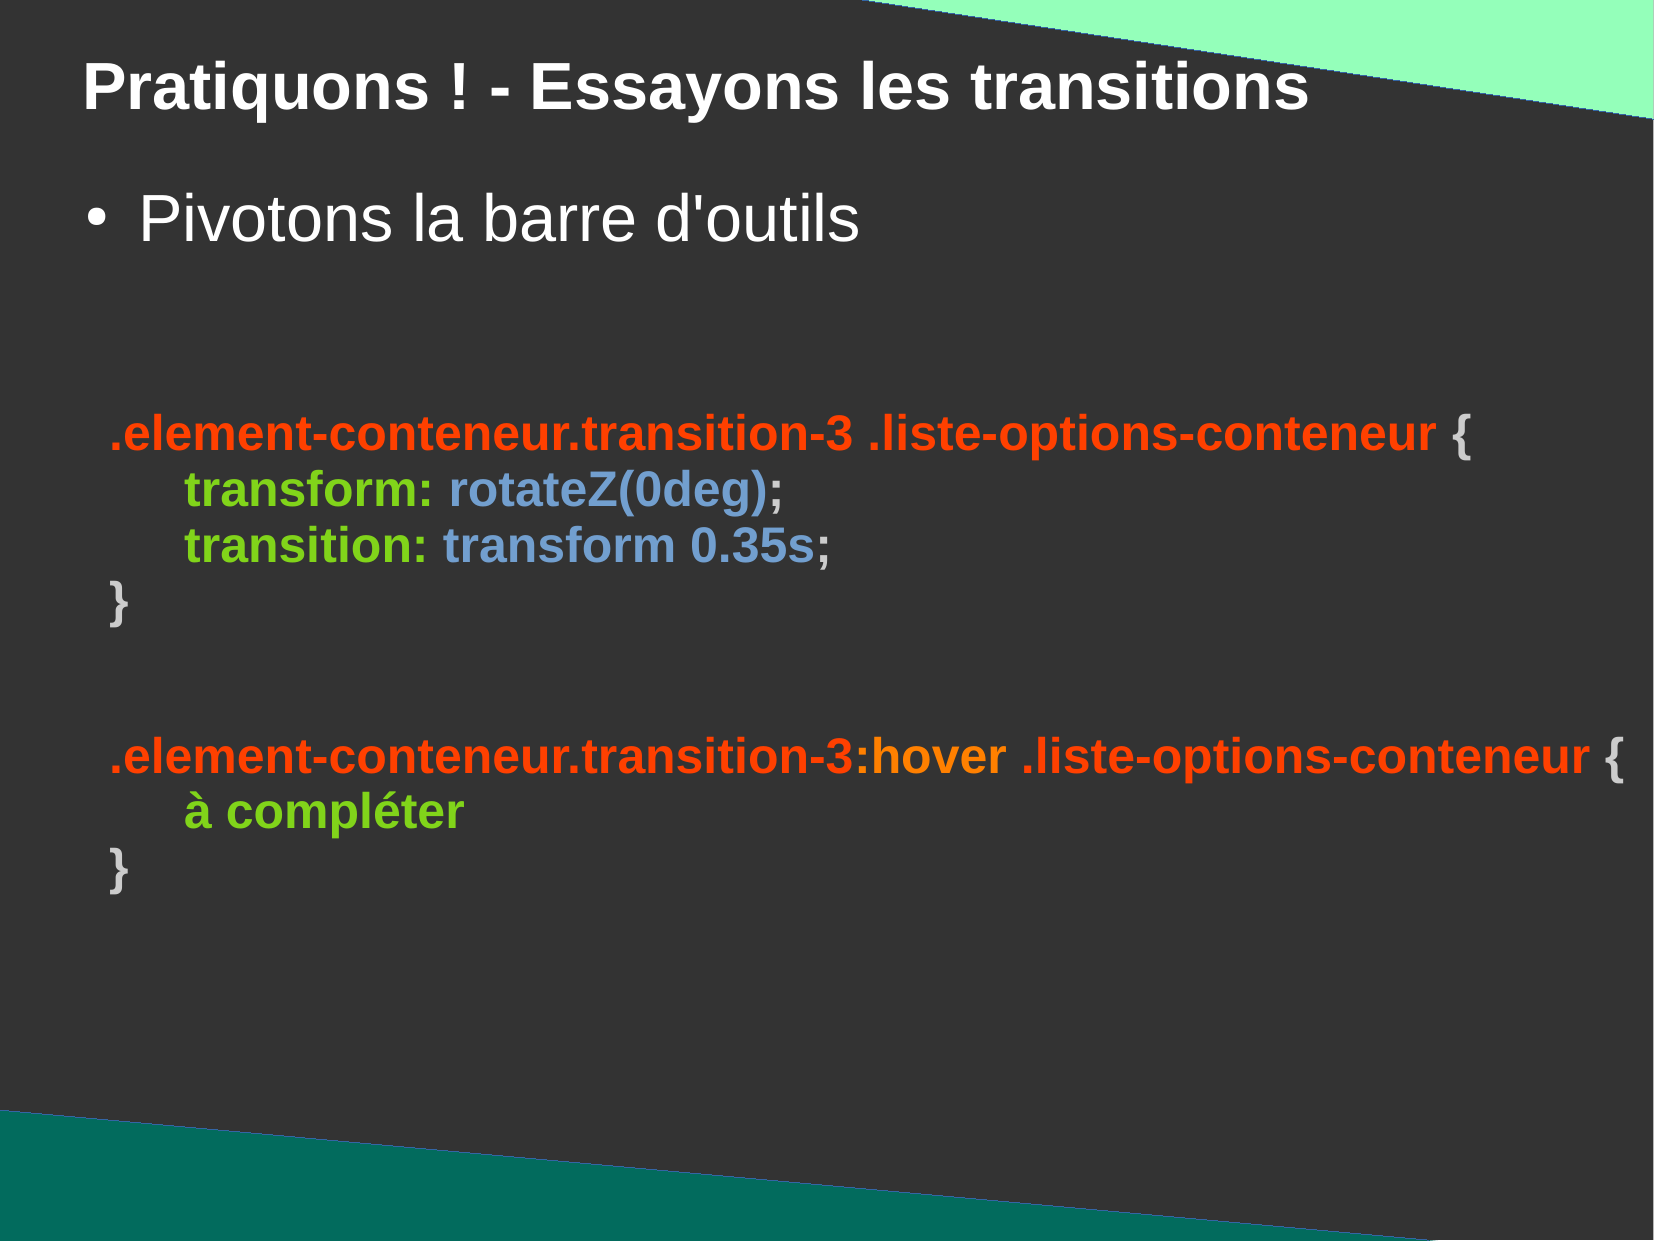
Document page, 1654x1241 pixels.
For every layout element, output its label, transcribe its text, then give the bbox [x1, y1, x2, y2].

text_box [862, 0, 1654, 120]
title Pratiquons ! - Essayons les transitions [82, 49, 1630, 199]
text_box .element-conteneur.transition-3:hover .liste-options-conteneur { à compléter } [94, 720, 1642, 959]
text_box .element-conteneur.transition-3 .liste-options-conteneur { transform: rotateZ(0deg); transition: transform 0.35s; } [94, 398, 1548, 692]
list Pivotons la barre d'outils [67, 180, 1607, 378]
